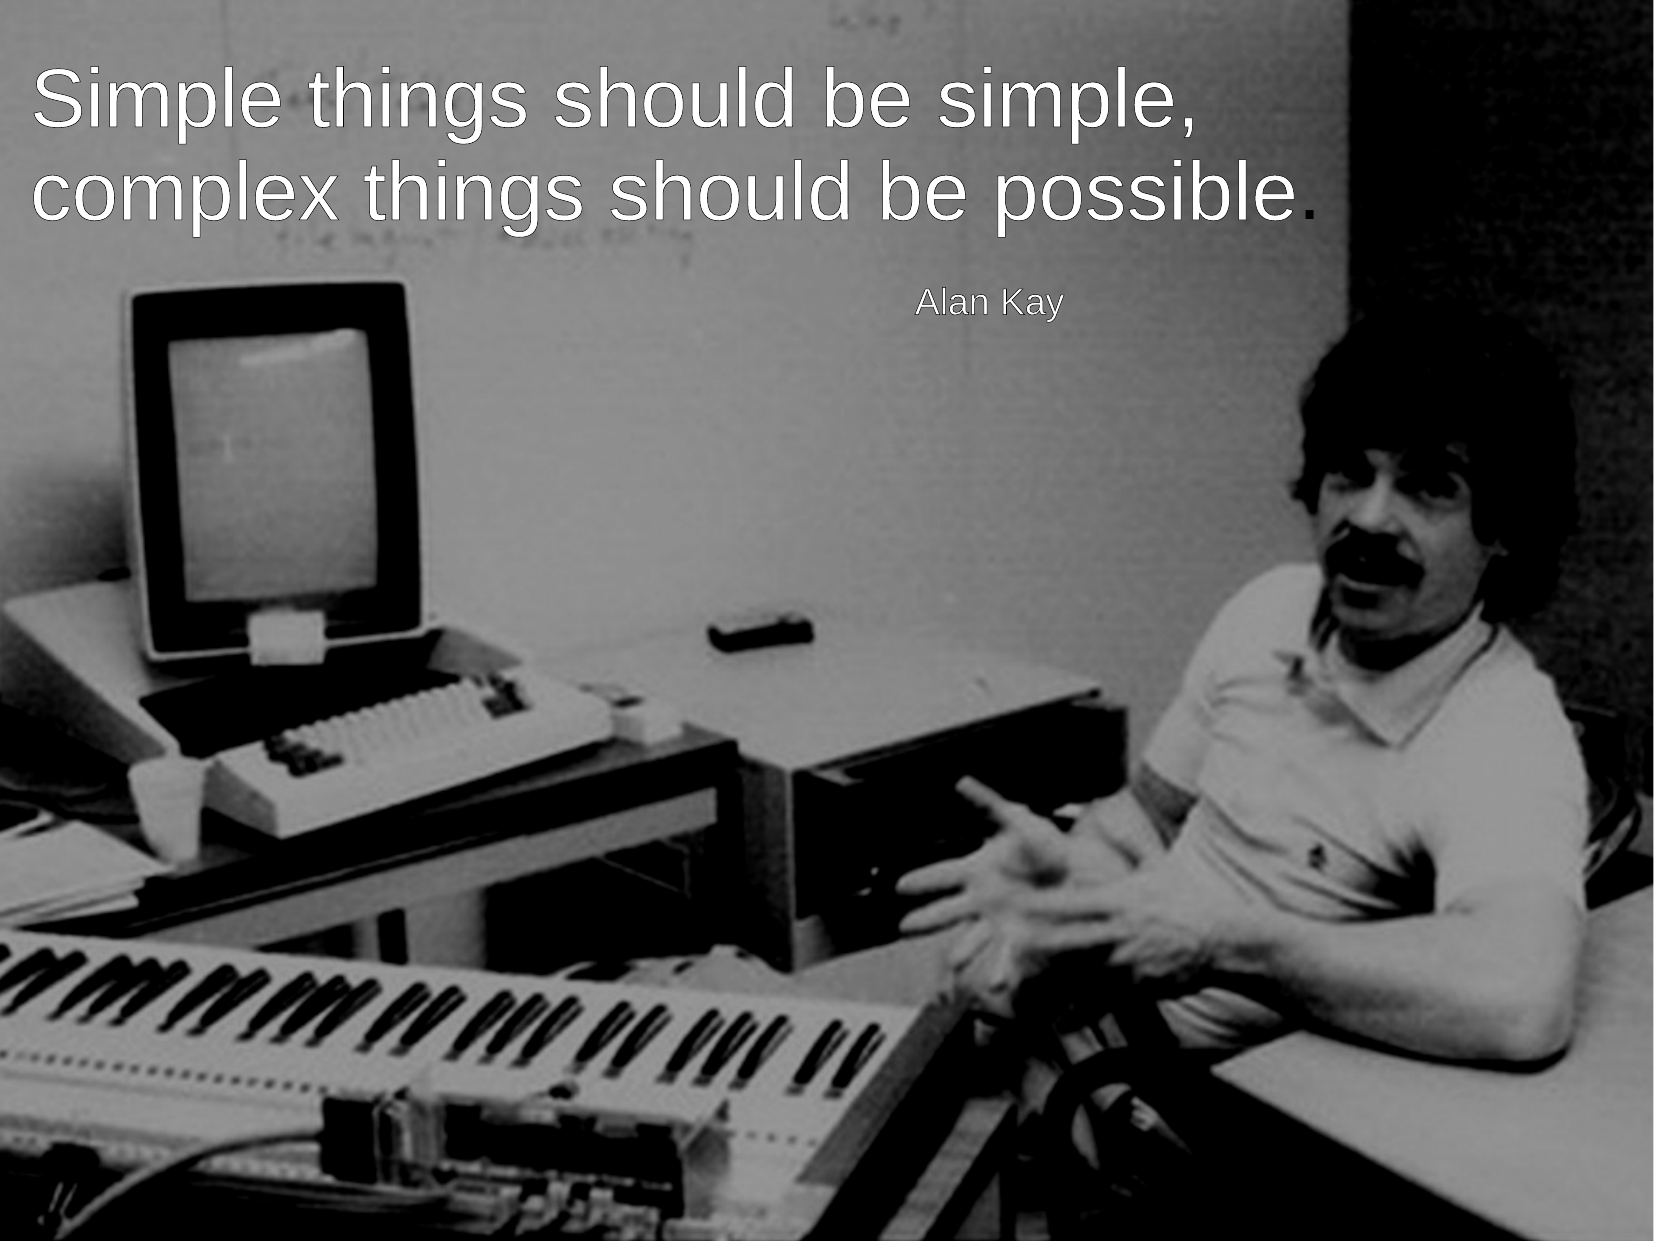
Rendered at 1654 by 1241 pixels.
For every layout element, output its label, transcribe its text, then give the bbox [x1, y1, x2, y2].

picture [0, 0, 1654, 1241]
text_box Alan Kay [900, 273, 1471, 331]
subtitle Simple things should be simple, complex things should be possible. [30, 0, 1351, 468]
